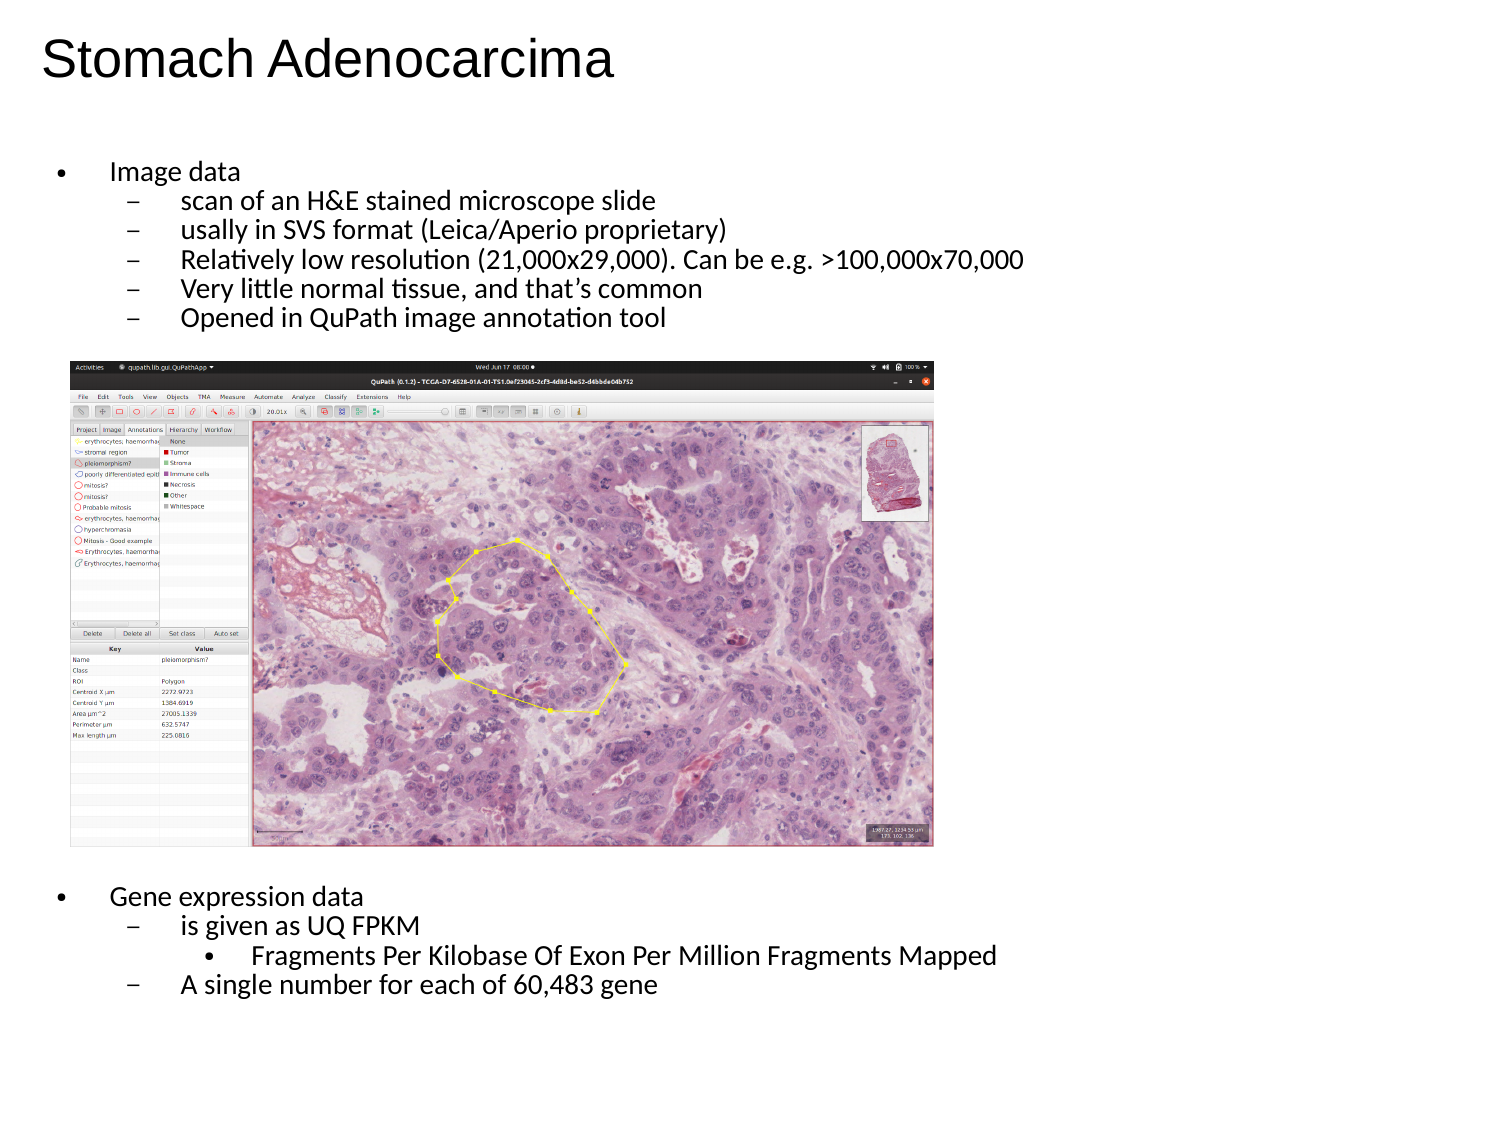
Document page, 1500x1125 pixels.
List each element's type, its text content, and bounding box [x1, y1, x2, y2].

list Image data scan of an H&E stained microscope slide usally in SVS format (Leica/Aperio proprietary) Relatively low resolution (21,000x29,000). Can be e.g. >100,000x70,000 Very little normal tissue, and that’s common Opened in QuPath image annotation tool [38, 159, 1394, 349]
list Gene expression data is given as UQ FPKM Fragments Per Kilobase Of Exon Per Million Fragments Mapped A single number for each of 60,483 gene [38, 879, 1394, 1069]
title Stomach Adenocarcima [41, 28, 1471, 150]
picture [70, 361, 934, 847]
